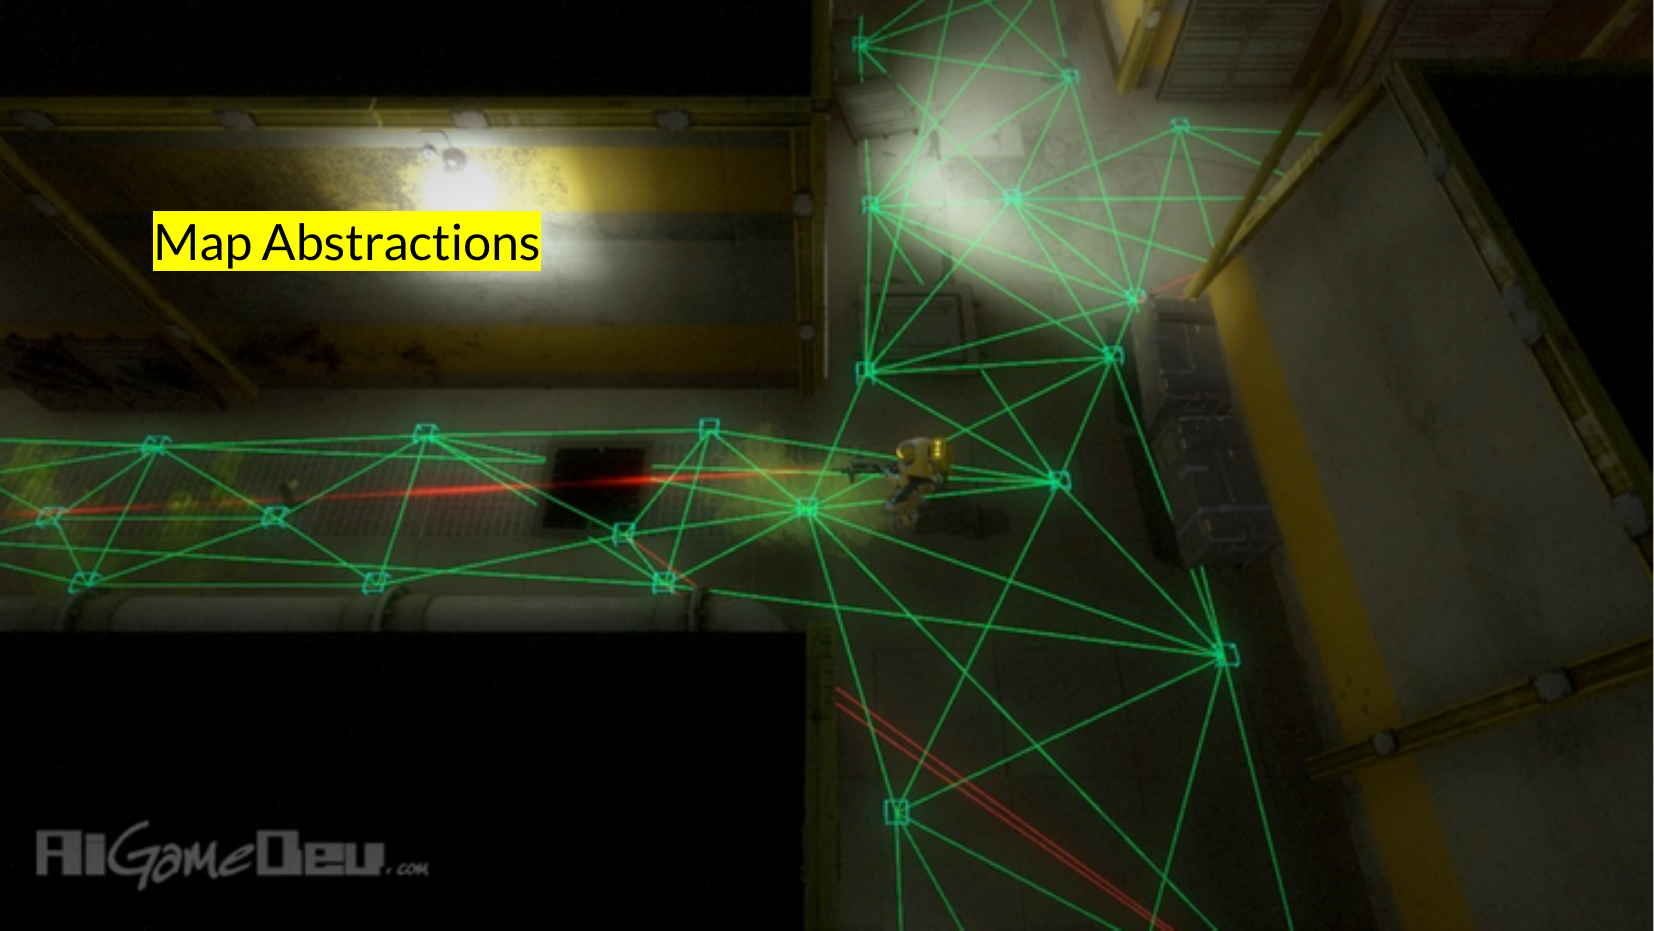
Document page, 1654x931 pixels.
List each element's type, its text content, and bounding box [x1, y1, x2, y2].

picture [0, 0, 1654, 931]
list Map Abstractions [82, 211, 1571, 833]
